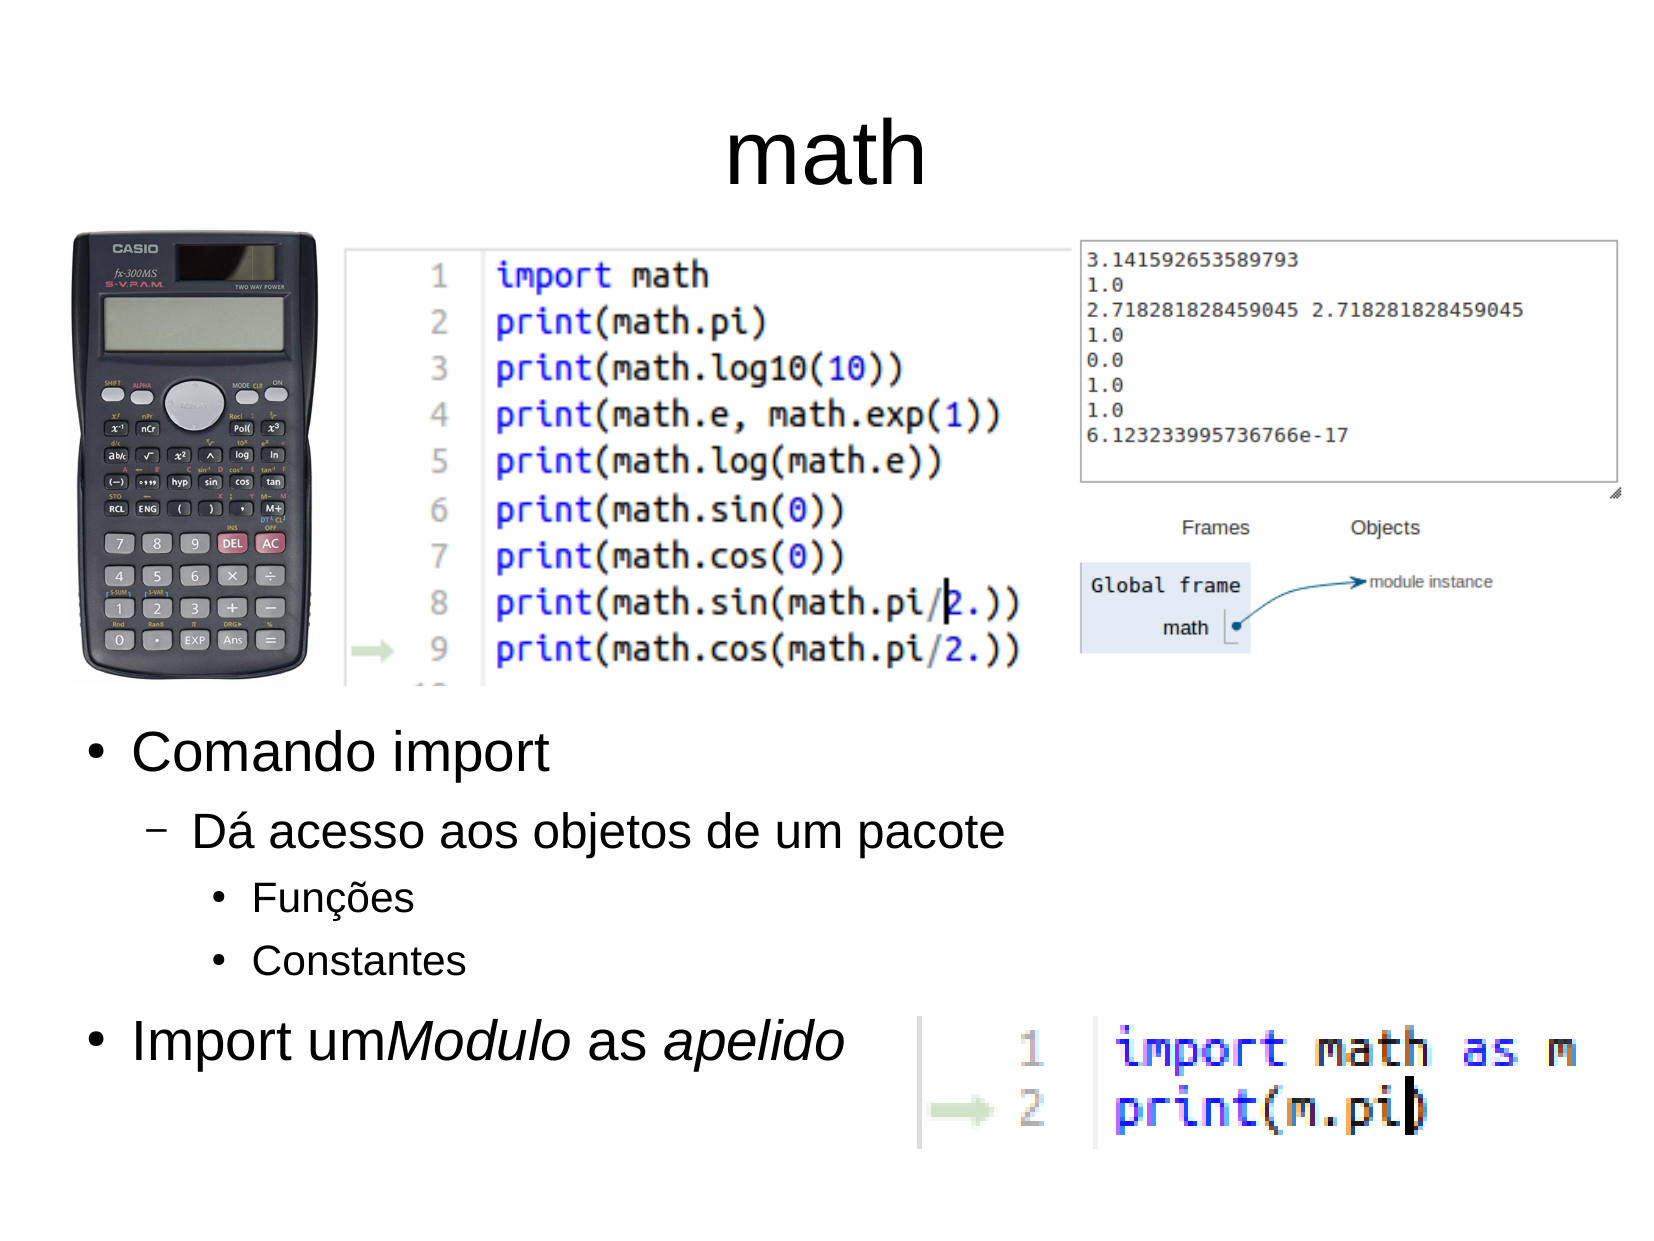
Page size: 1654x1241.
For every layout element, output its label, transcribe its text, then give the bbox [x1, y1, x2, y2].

title math [82, 49, 1571, 236]
list Comando import Dá acesso aos objetos de um pacote Funções Constantes Import umModulo as apelido [70, 720, 1560, 1075]
picture [66, 224, 1648, 686]
picture [895, 1003, 1595, 1149]
